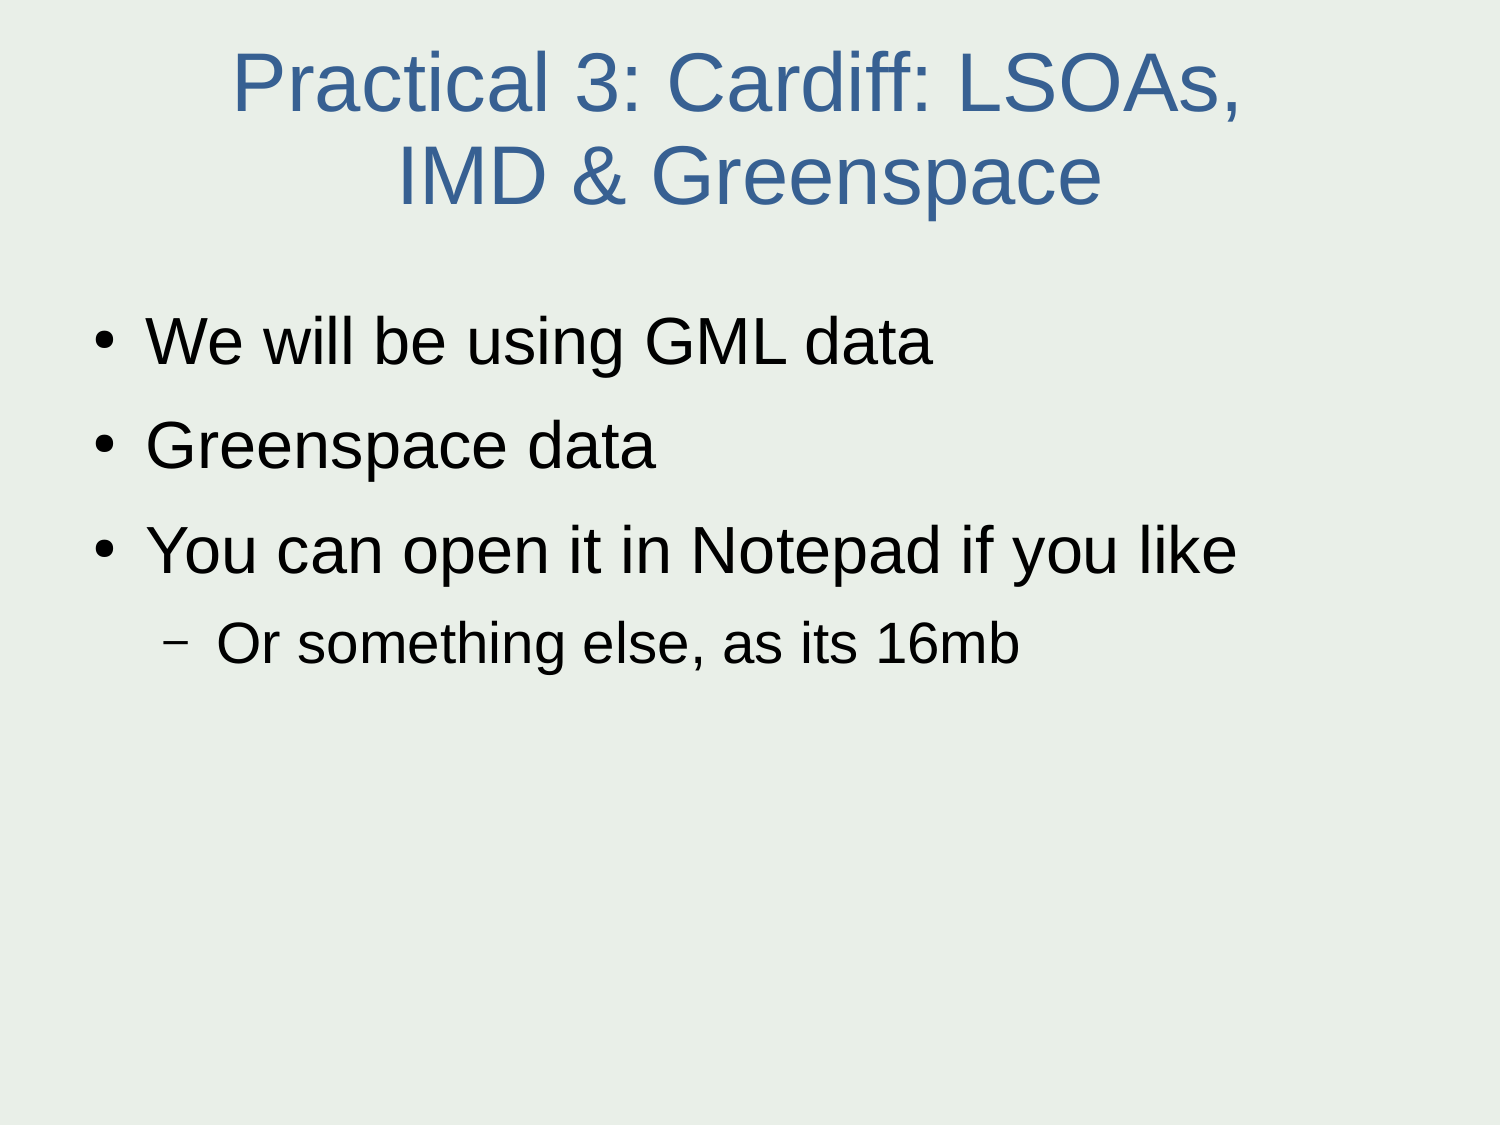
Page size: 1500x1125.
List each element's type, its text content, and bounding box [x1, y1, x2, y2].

list We will be using GML data Greenspace data You can open it in Notepad if you like Or something else, as its 16mb [75, 304, 1425, 957]
title Practical 3: Cardiff: LSOAs, IMD & Greenspace [75, 36, 1425, 223]
